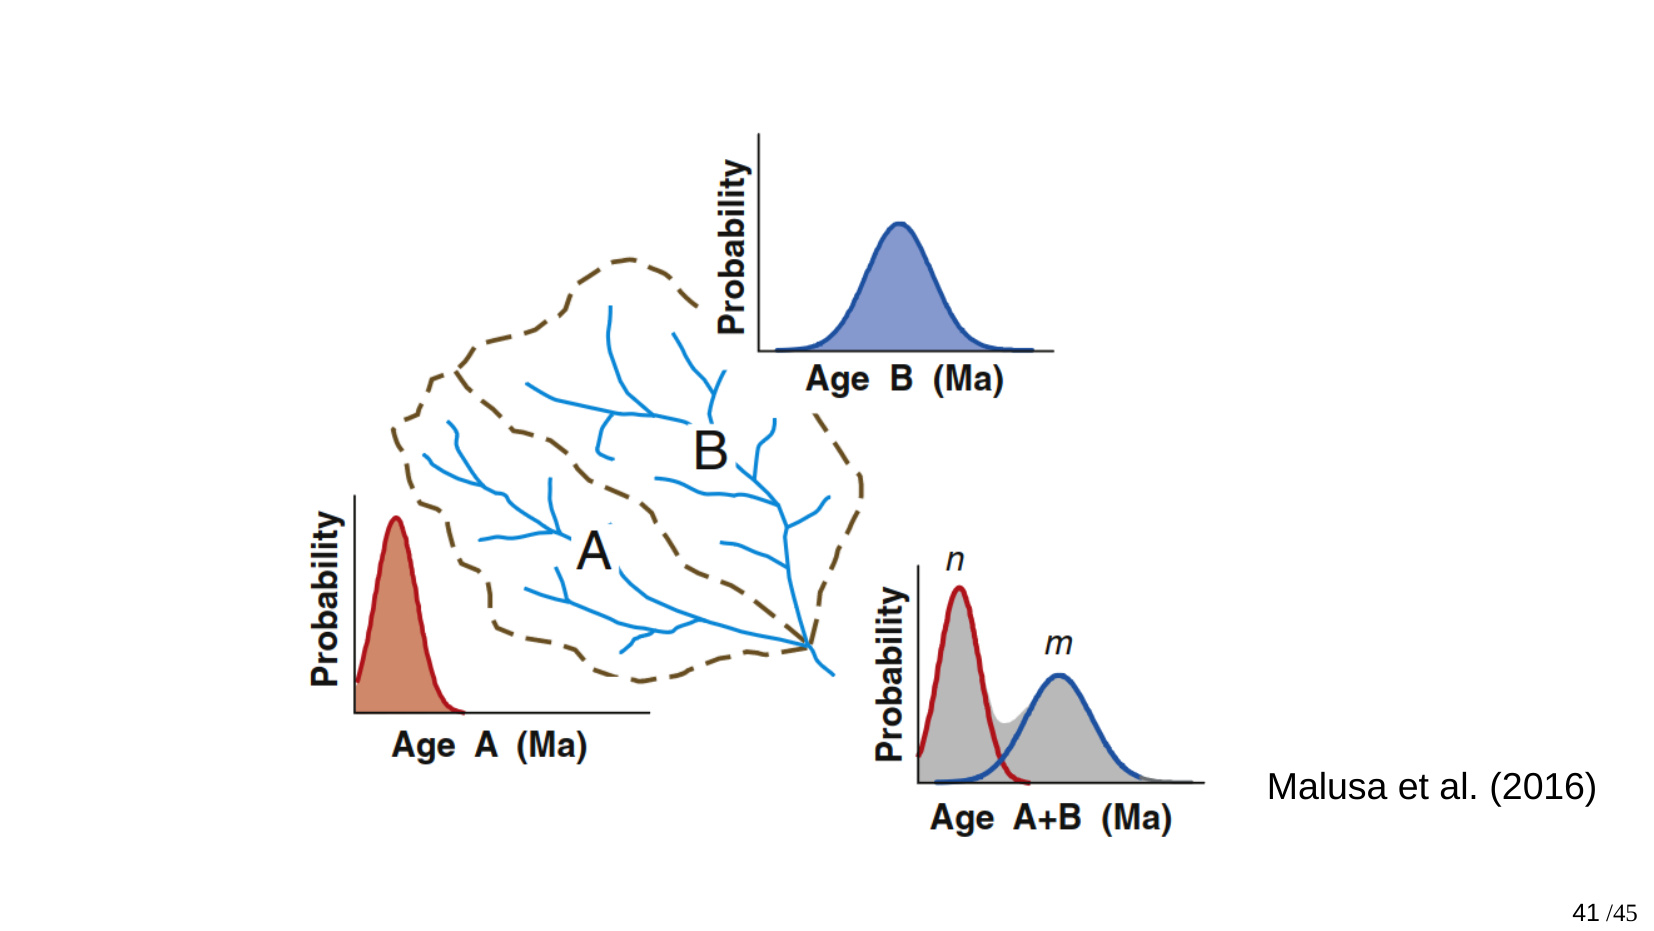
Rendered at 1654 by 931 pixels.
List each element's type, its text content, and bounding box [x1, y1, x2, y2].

picture [301, 118, 1211, 852]
text_box Malusa et al. (2016) [1252, 758, 1613, 815]
